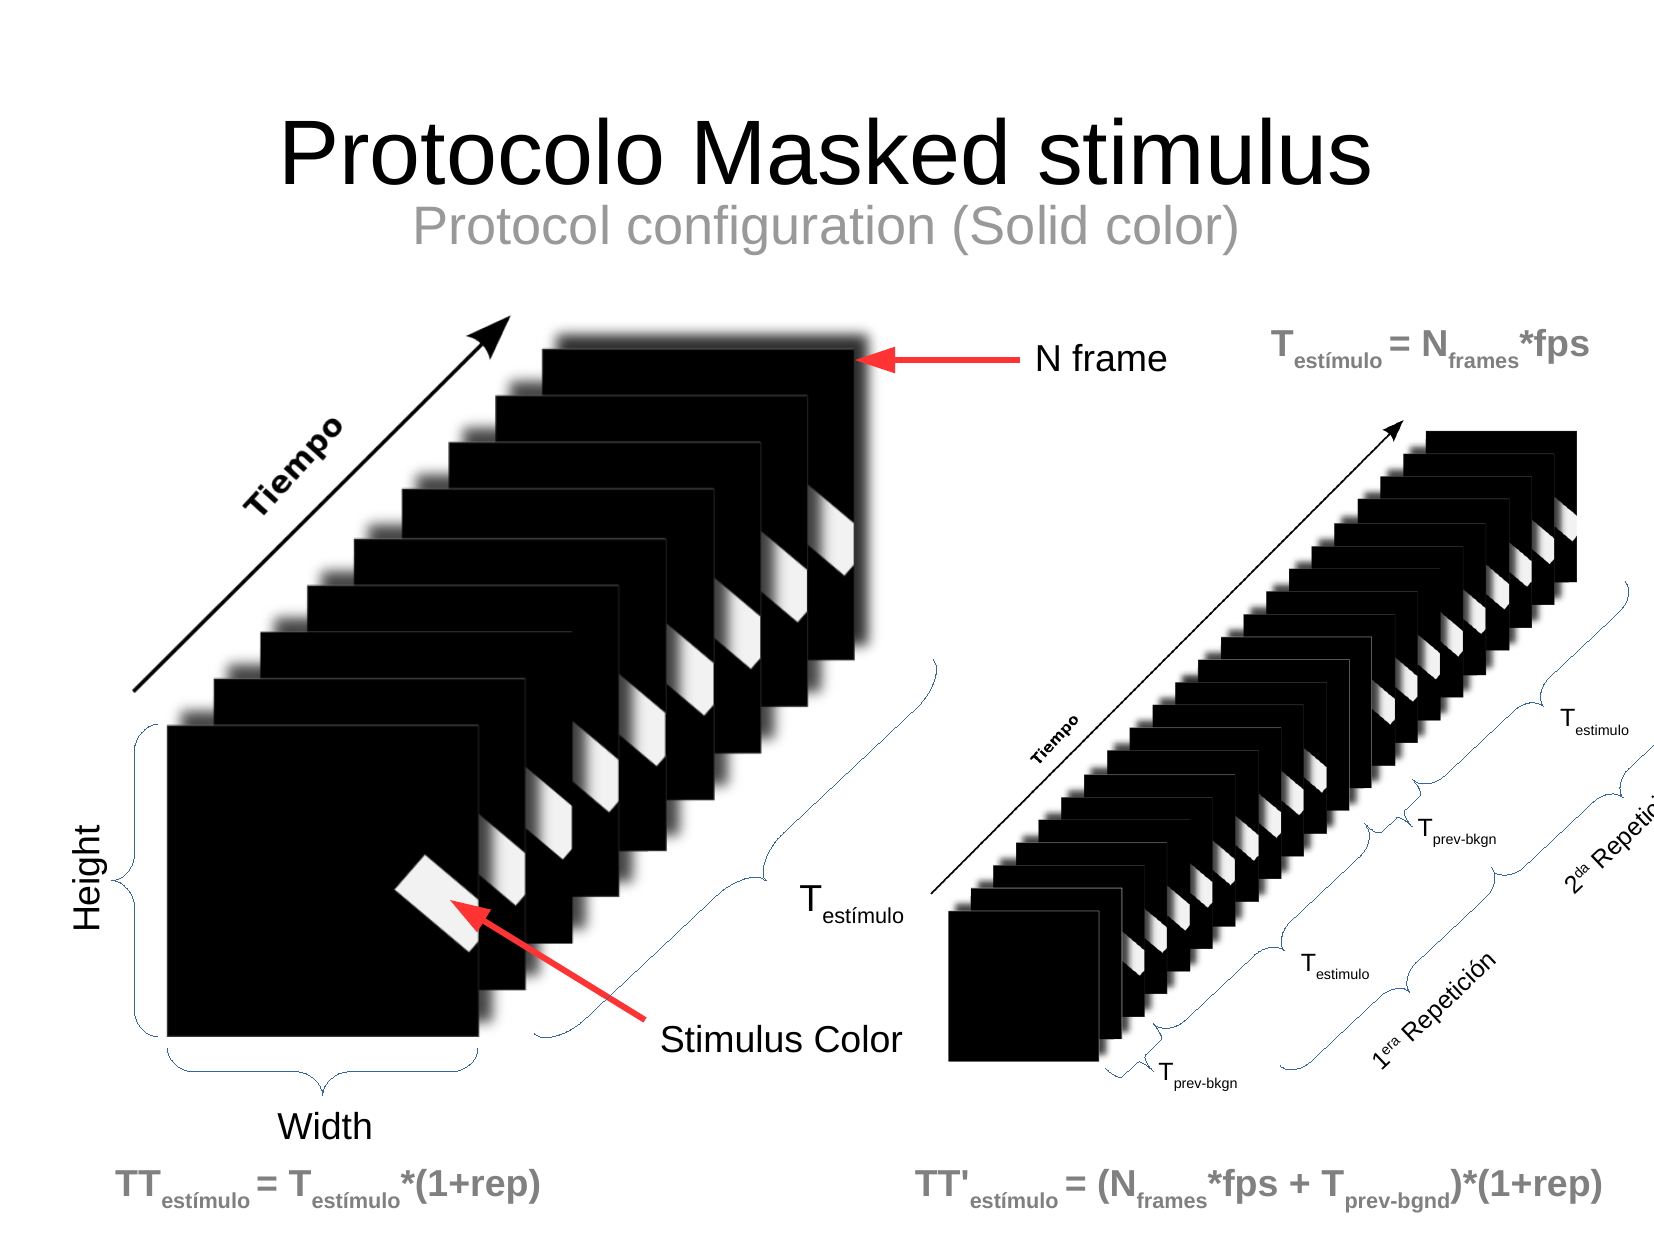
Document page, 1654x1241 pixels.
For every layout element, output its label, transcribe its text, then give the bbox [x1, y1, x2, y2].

text_box Height [57, 810, 115, 948]
title Protocolo Masked stimulus [82, 49, 1571, 195]
text_box Testímulo = Nframes*fps [1256, 315, 1606, 381]
text_box 1era Repetición [1350, 929, 1518, 1092]
picture [132, 314, 883, 1037]
text_box TT'estímulo = (Nframes*fps + Tprev-bgnd)*(1+rep) [900, 1155, 1619, 1221]
text_box Testimulo [1286, 941, 1385, 991]
text_box 2da Repetición [1542, 777, 1654, 916]
text_box N frame [1020, 330, 1183, 387]
picture [930, 419, 1577, 1062]
text_box Testimulo [1545, 696, 1644, 746]
text_box Testímulo [784, 870, 919, 936]
text_box Tprev-bkgn [1143, 1050, 1253, 1100]
text_box Stimulus Color [645, 1011, 918, 1068]
text_box Tprev-bkgn [1402, 806, 1512, 856]
text_box TTestímulo = Testímulo*(1+rep) [100, 1155, 590, 1221]
title Protocol configuration (Solid color) [82, 195, 1571, 257]
text_box Width [262, 1098, 388, 1155]
